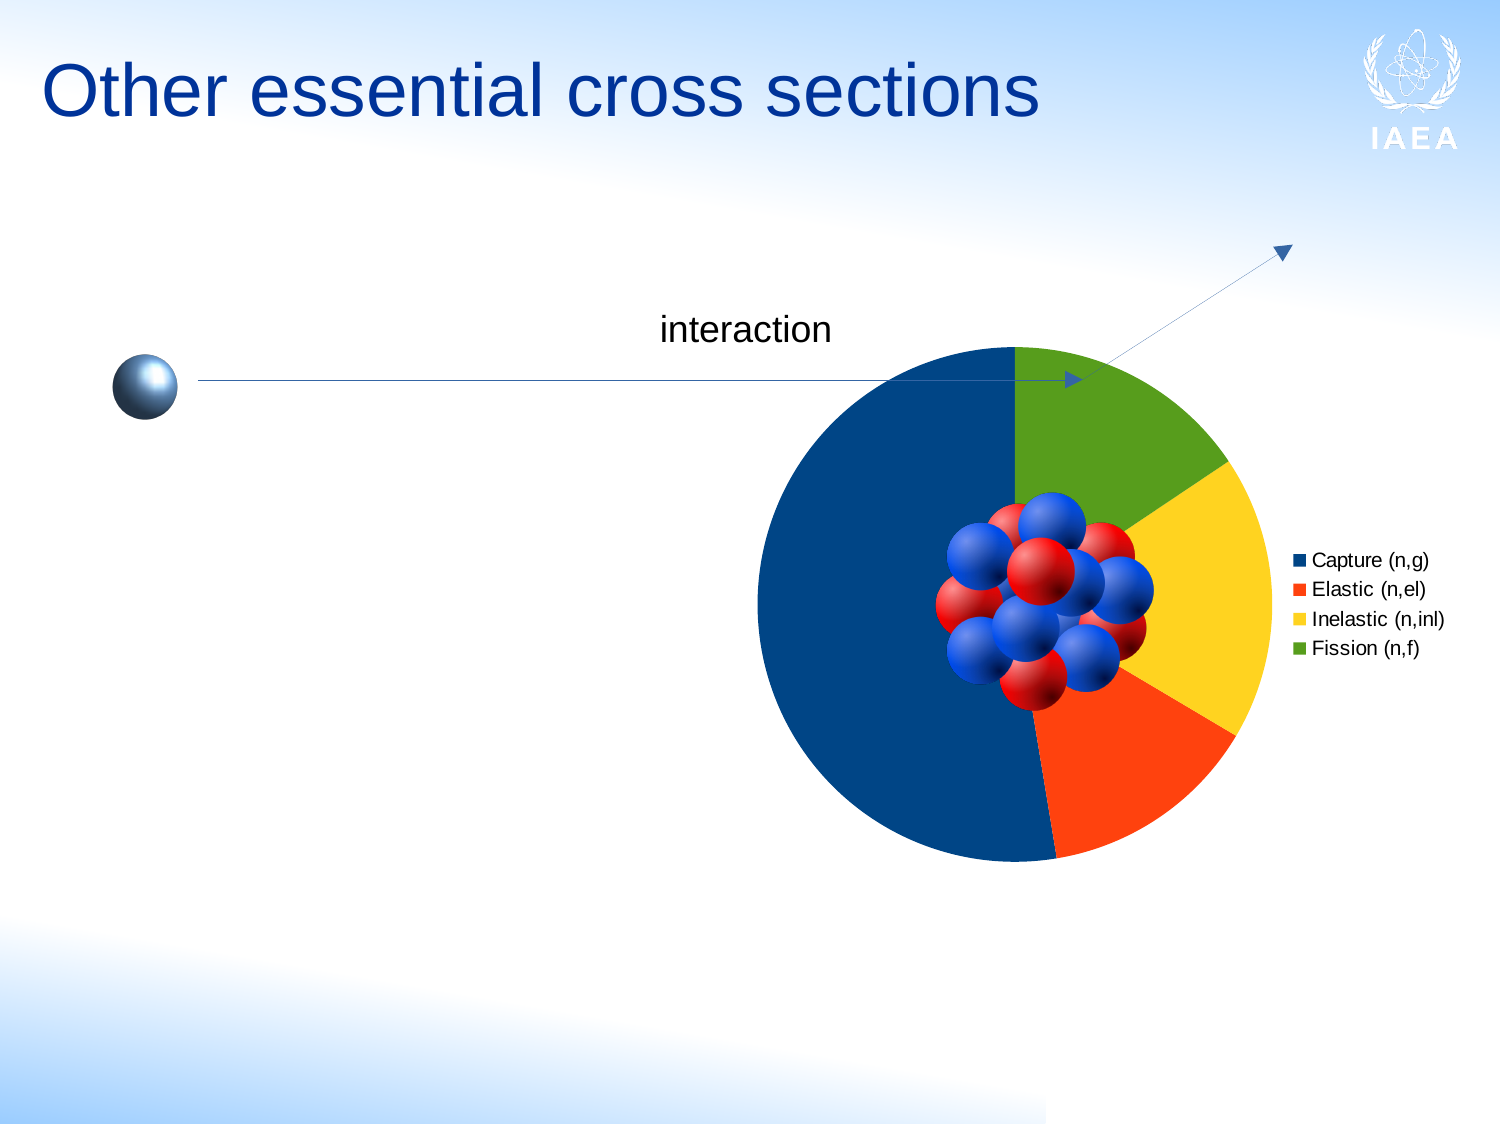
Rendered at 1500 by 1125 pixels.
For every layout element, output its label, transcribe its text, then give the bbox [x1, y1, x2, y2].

text_box interaction [645, 301, 848, 359]
picture [1363, 29, 1461, 149]
picture [924, 481, 1165, 722]
chart [743, 221, 1465, 988]
title Other essential cross sections [41, 19, 1046, 161]
